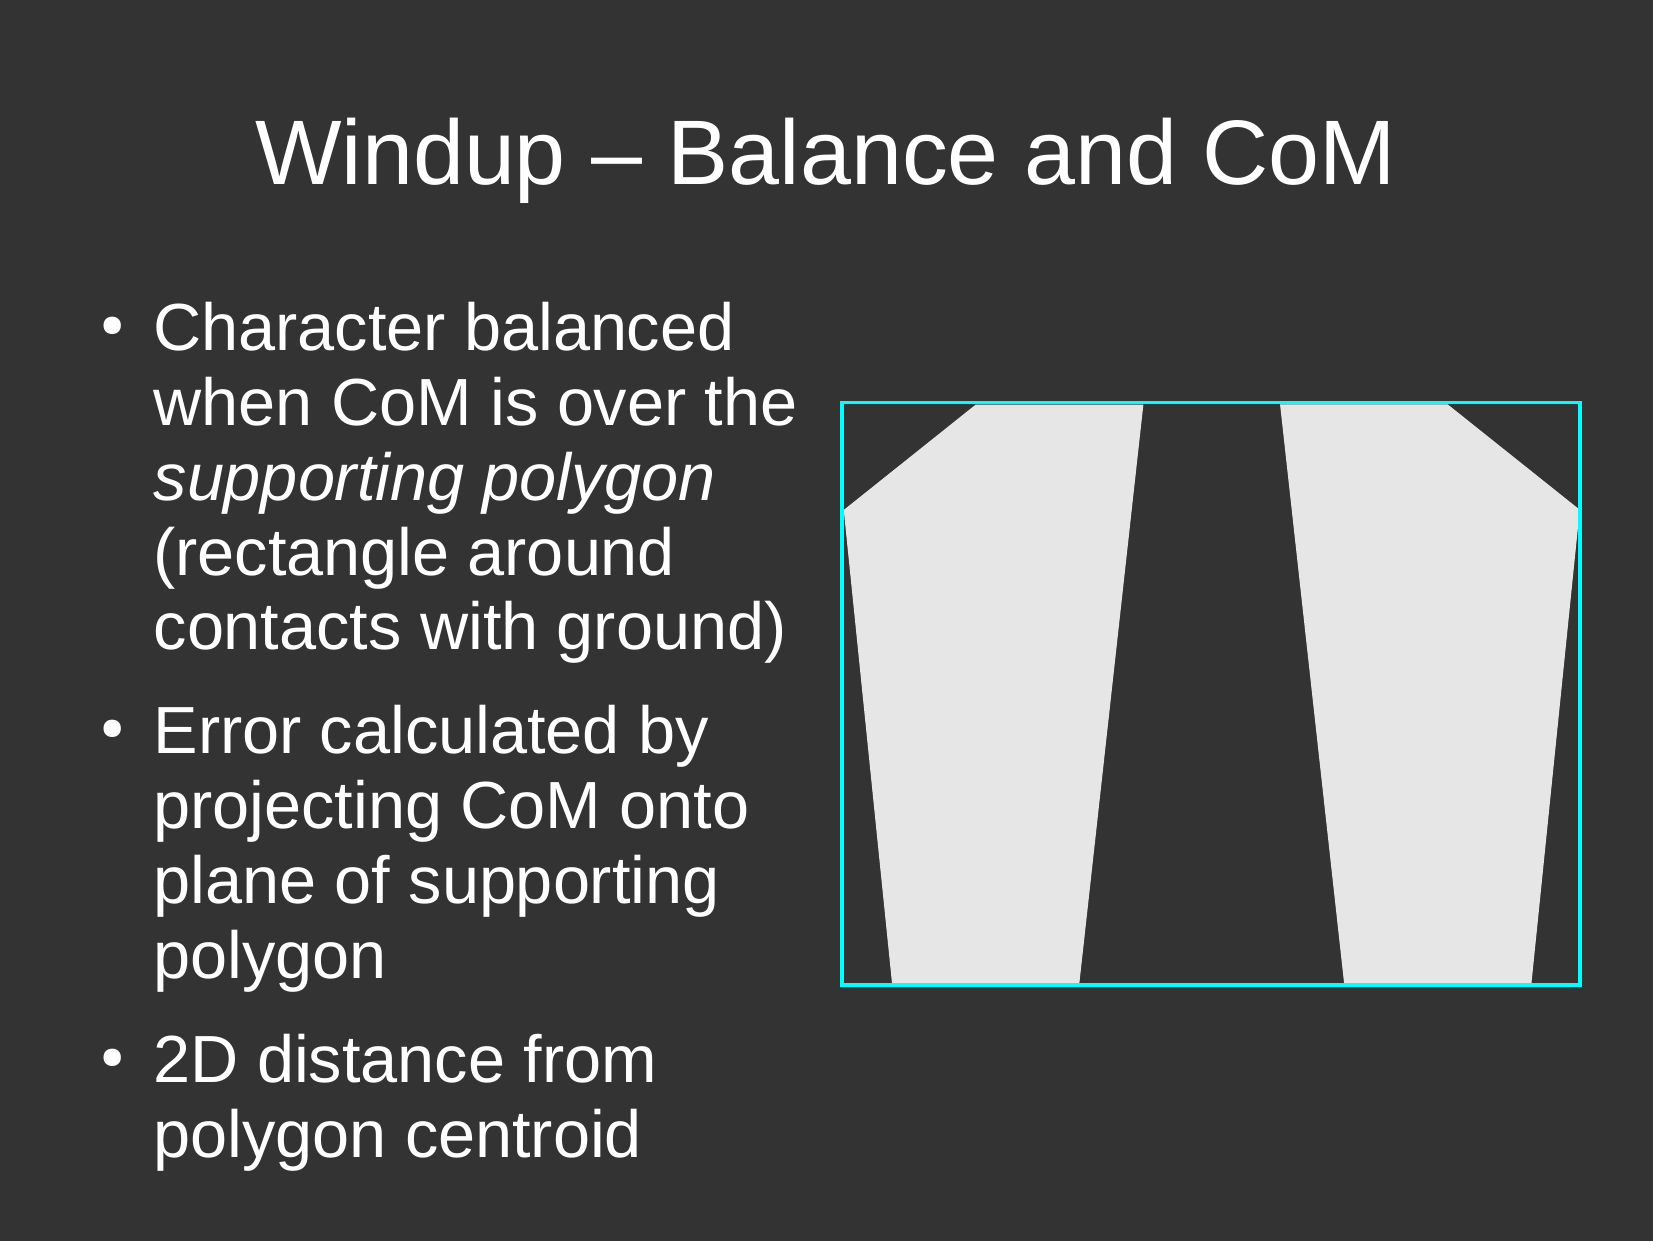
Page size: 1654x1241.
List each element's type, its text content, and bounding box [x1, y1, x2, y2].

title Windup – Balance and CoM [82, 49, 1571, 257]
picture [839, 400, 1583, 988]
list Character balanced when CoM is over the supporting polygon (rectangle around contacts with ground) Error calculated by projecting CoM onto plane of supporting polygon 2D distance from polygon centroid [82, 290, 841, 1172]
